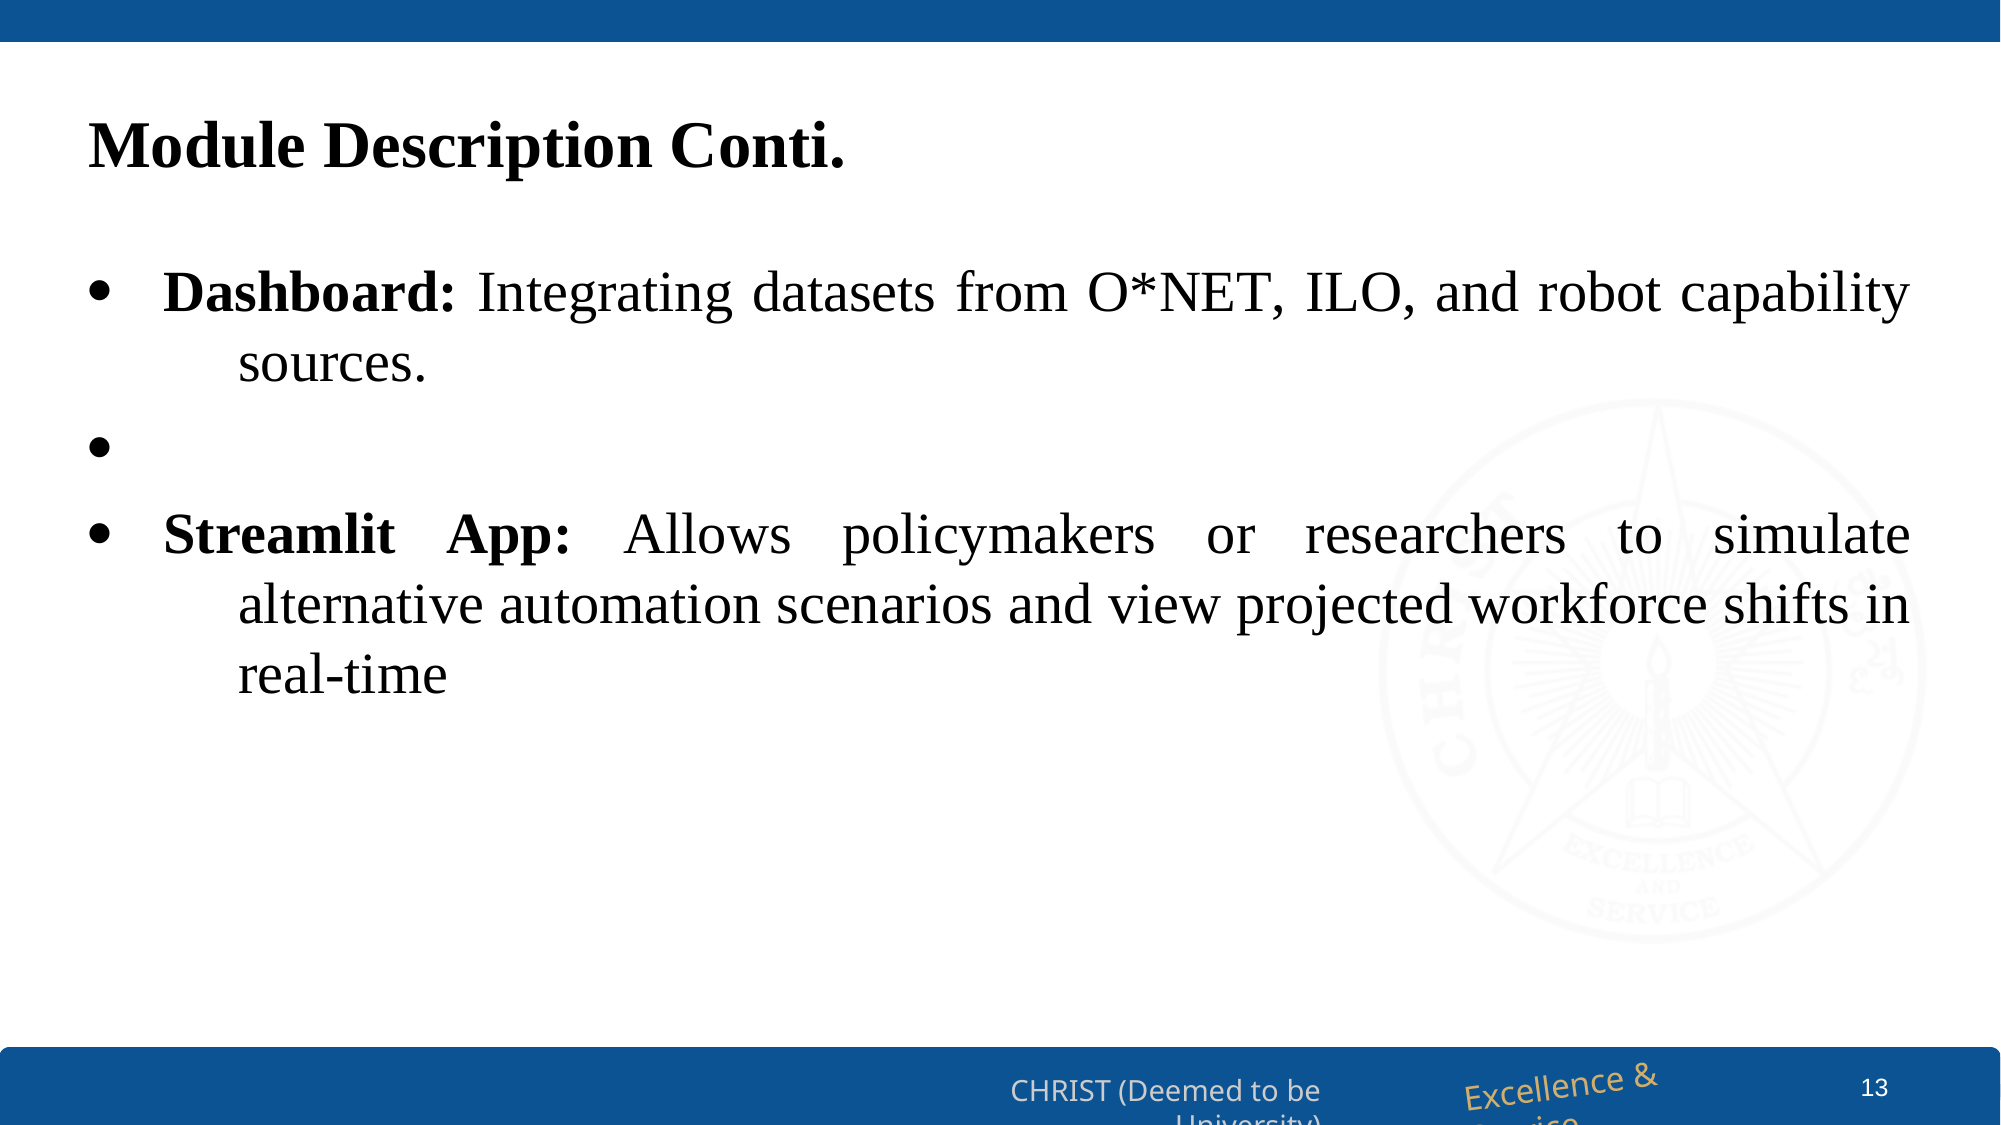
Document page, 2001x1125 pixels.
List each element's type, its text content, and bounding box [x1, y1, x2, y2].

list Dashboard: Integrating datasets from O*NET, ILO, and robot capability sources. Streamlit App: Allows policymakers or researchers to simulate alternative automation scenarios and view projected workforce shifts in real-time [68, 232, 1932, 1000]
text_box [1840, 1051, 1961, 1118]
title Module Description Conti. [68, 80, 1932, 206]
